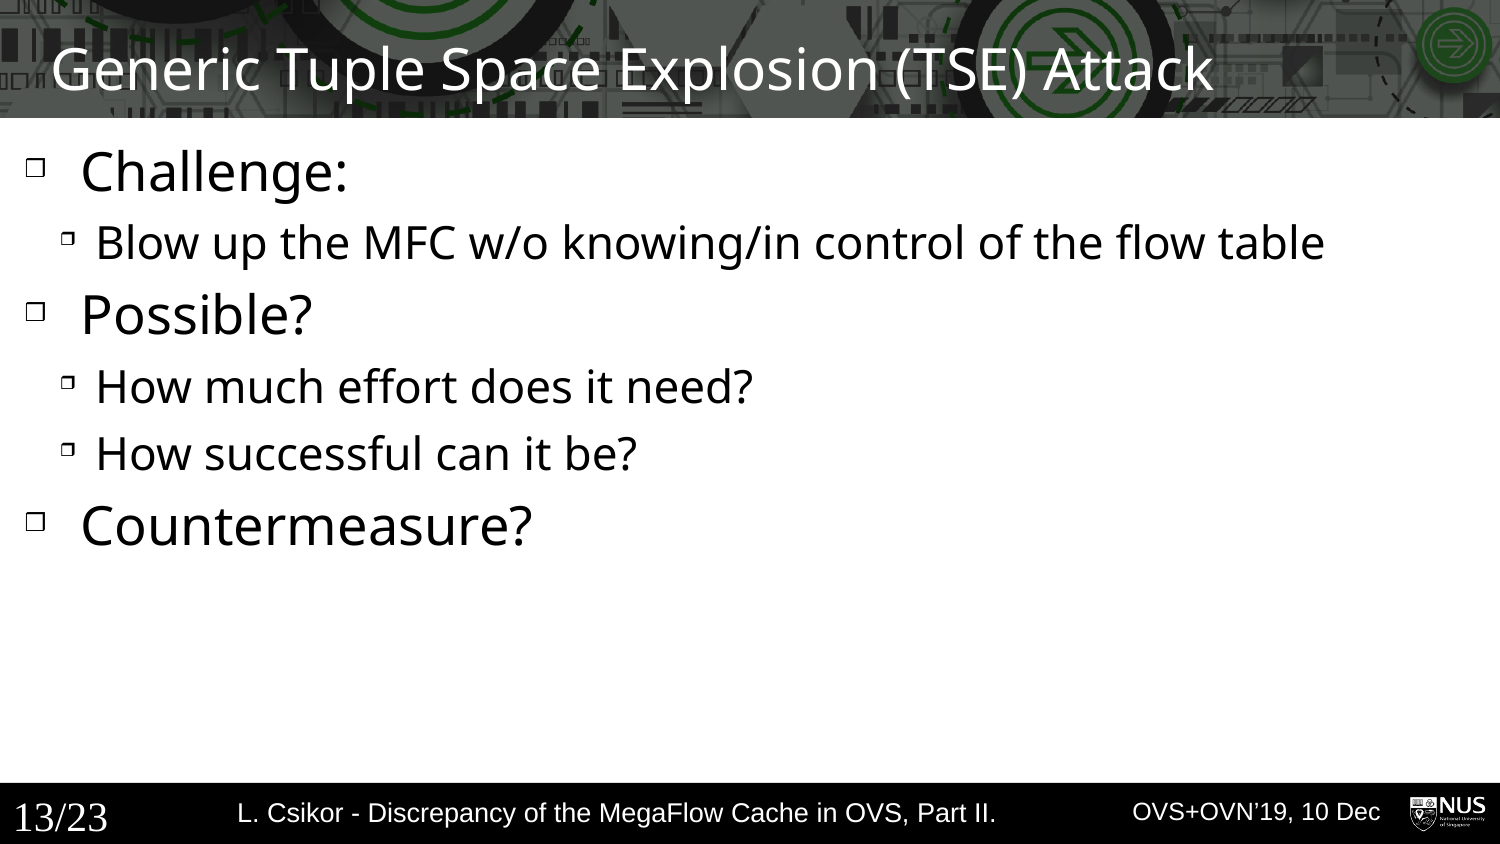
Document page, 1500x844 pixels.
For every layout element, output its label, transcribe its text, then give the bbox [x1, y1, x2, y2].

picture [0, 0, 1500, 118]
text_box Generic Tuple Space Explosion (TSE) Attack [35, 37, 1386, 97]
picture [1395, 782, 1500, 844]
text_box Challenge: Blow up the MFC w/o knowing/in control of the flow table Possible? How much effort does it need? How successful can it be? Countermeasure? [9, 129, 1490, 770]
